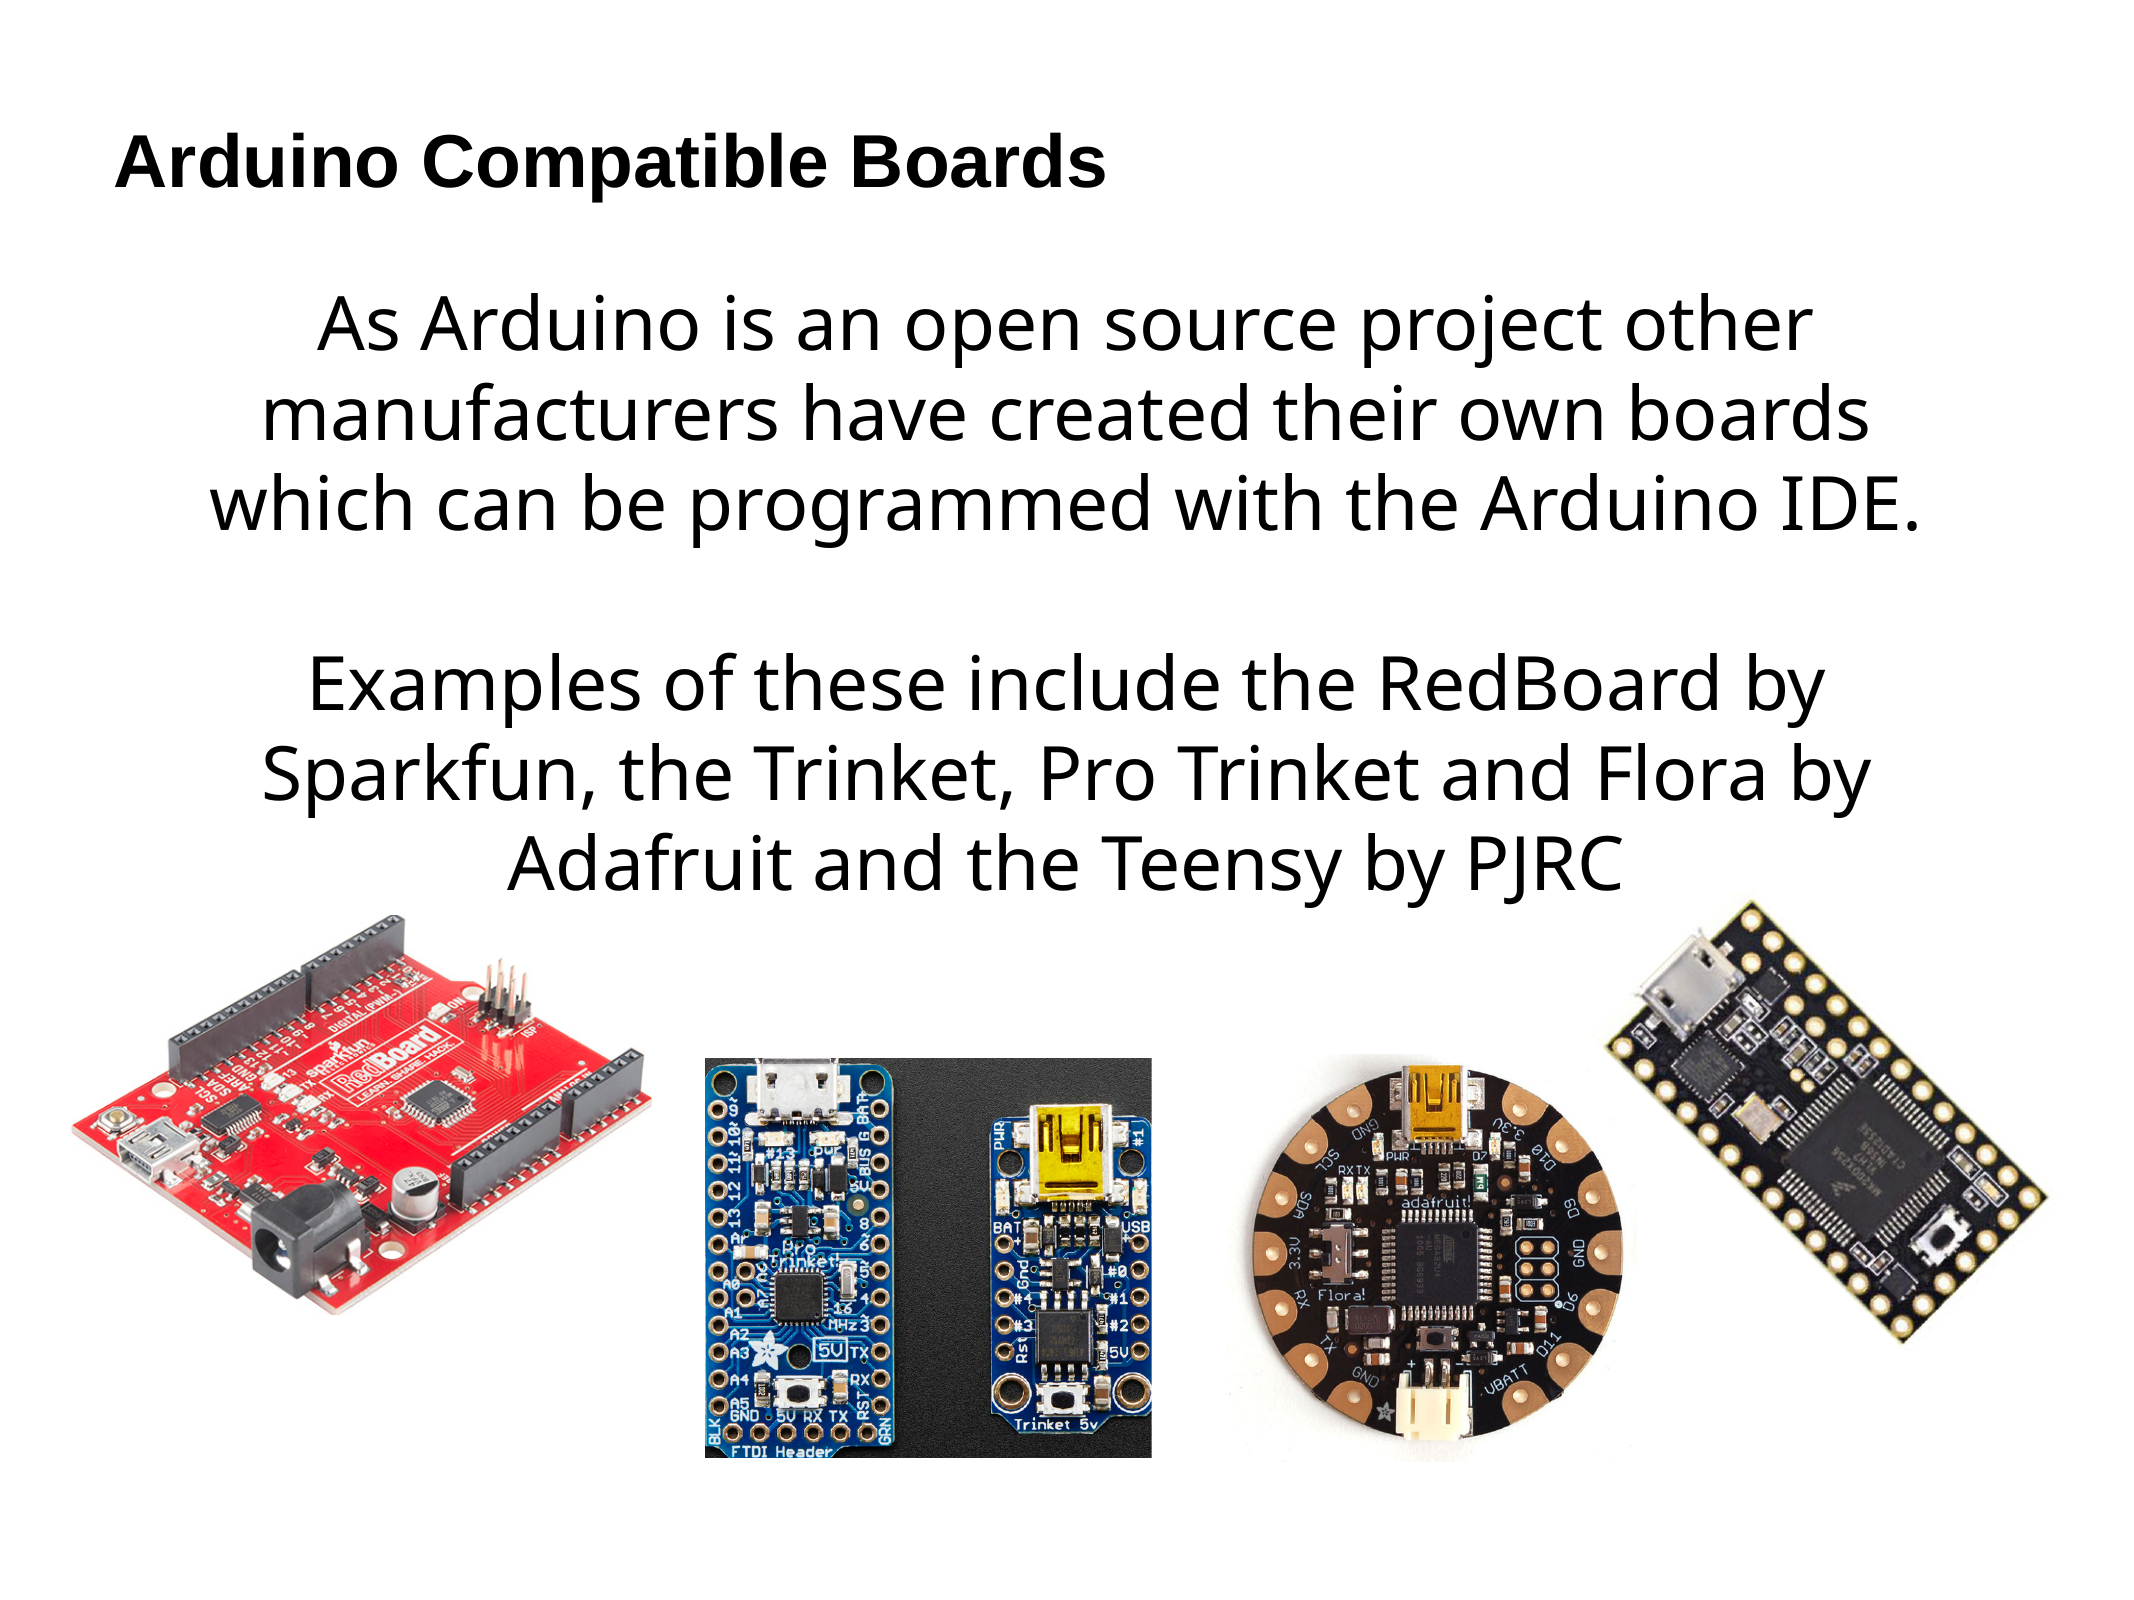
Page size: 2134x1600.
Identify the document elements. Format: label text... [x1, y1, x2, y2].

picture [705, 1058, 1152, 1458]
text_box As Arduino is an open source project other manufacturers have created their own boards which can be programmed with the Arduino IDE. Examples of these include the RedBoard by Sparkfun, the Trinket, Pro Trinket and Flora by Adafruit and the Teensy by PJRC [163, 267, 1970, 914]
picture [69, 915, 652, 1315]
text_box Arduino Compatible Boards [105, 103, 1118, 211]
picture [1226, 864, 2072, 1462]
